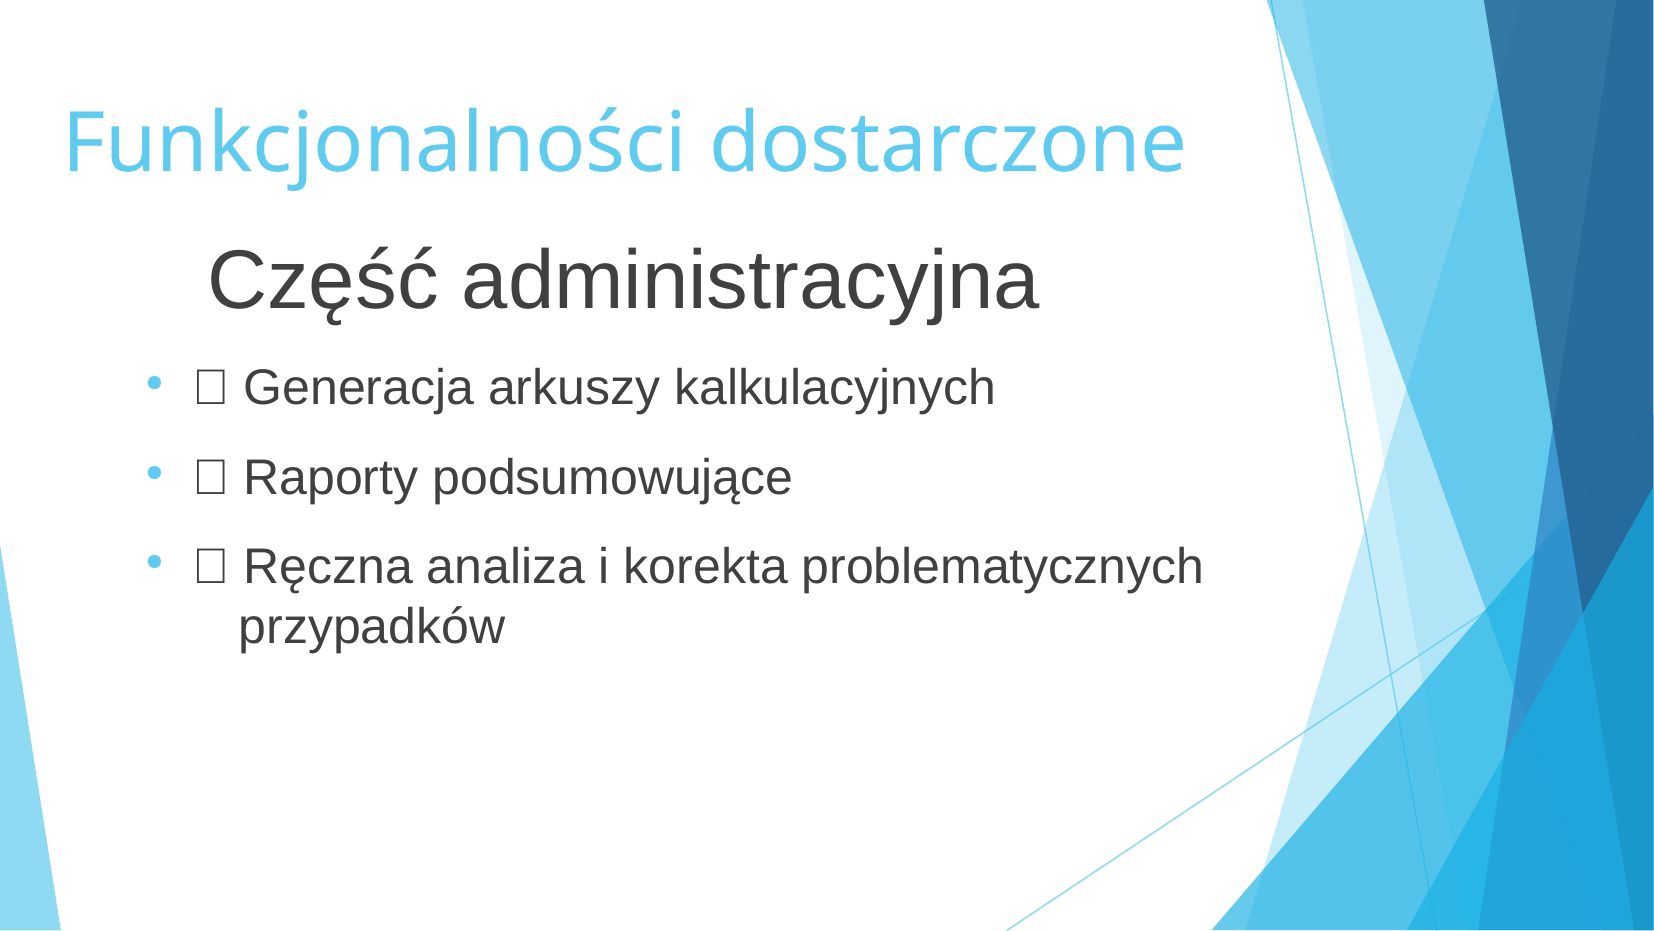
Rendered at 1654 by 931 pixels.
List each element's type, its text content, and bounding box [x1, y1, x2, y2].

list Część administracyjna ✅ Generacja arkuszy kalkulacyjnych ❌ Raporty podsumowujące ✅ Ręczna analiza i korekta problematycznych przypadków [0, 217, 1489, 758]
title Funkcjonalności dostarczone [0, 80, 1477, 217]
